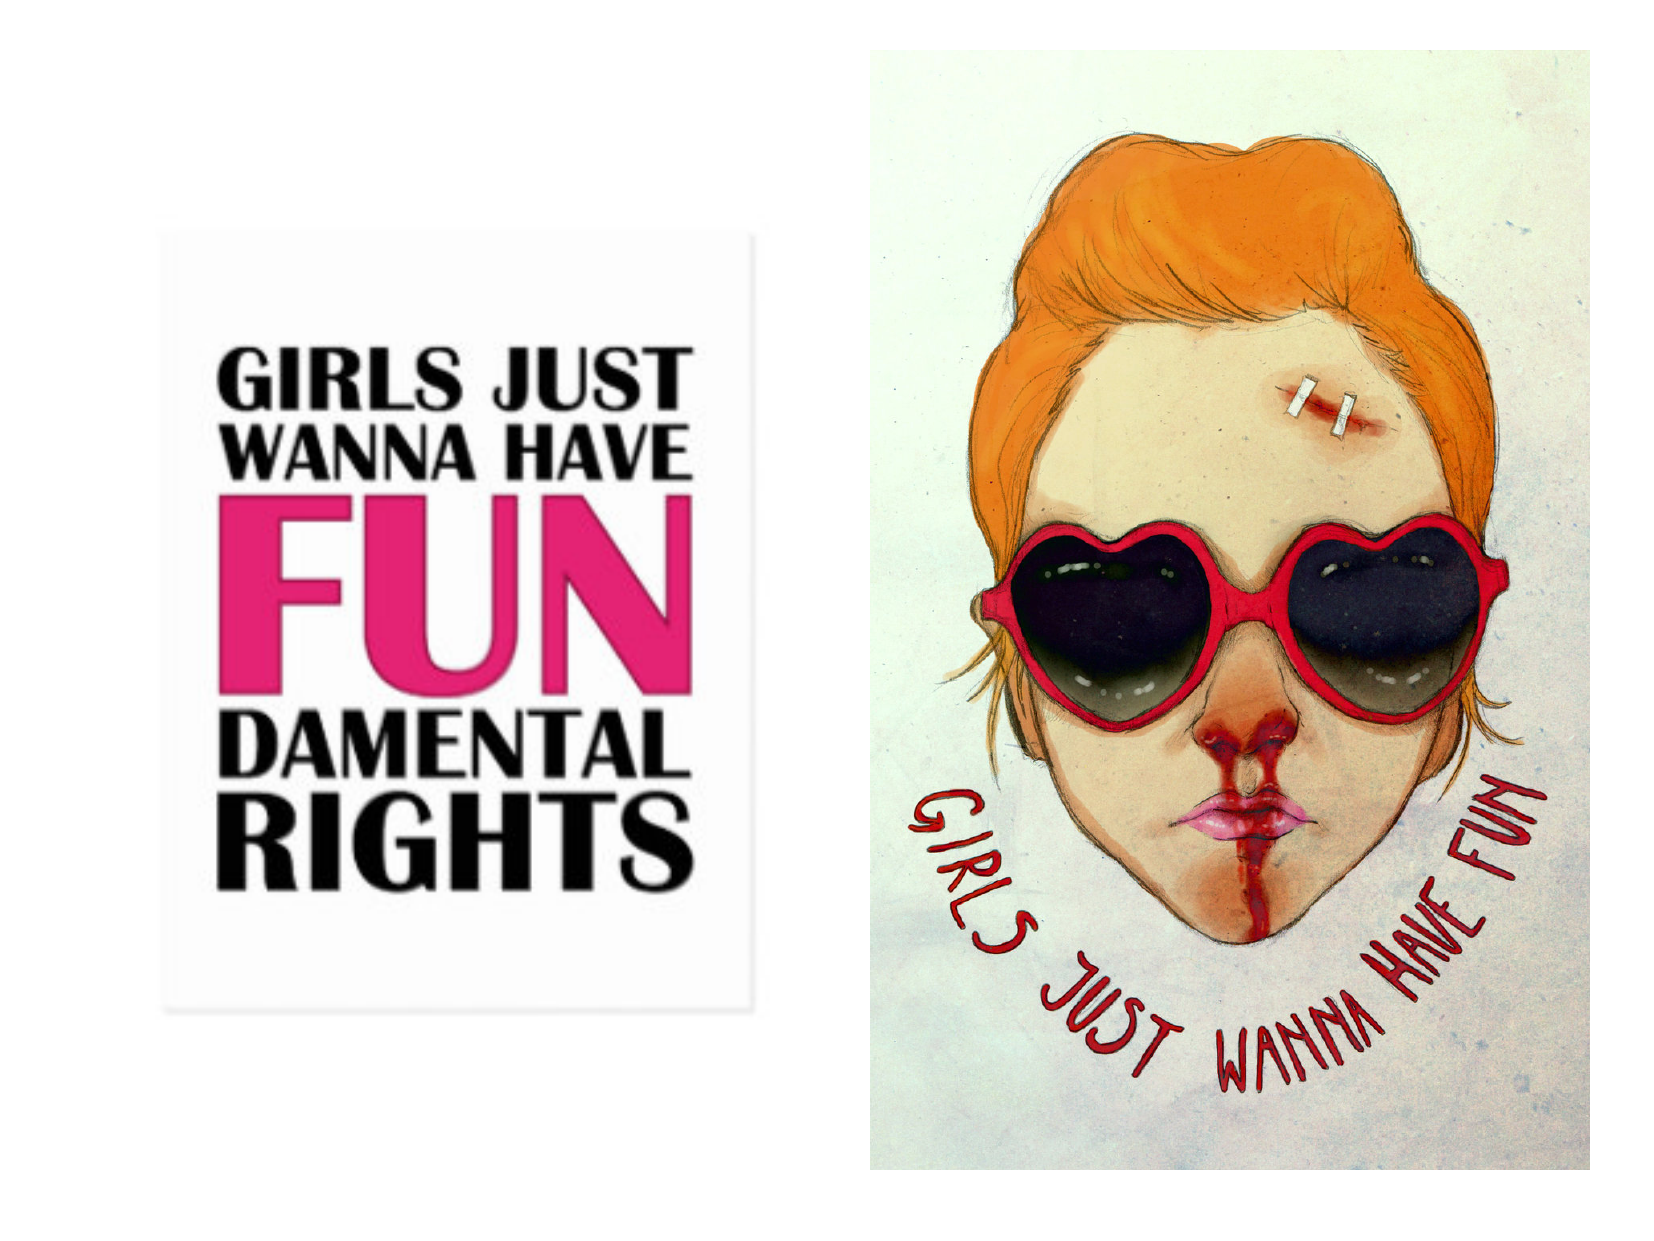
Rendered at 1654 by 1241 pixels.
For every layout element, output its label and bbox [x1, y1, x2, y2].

picture [30, 50, 1590, 1170]
